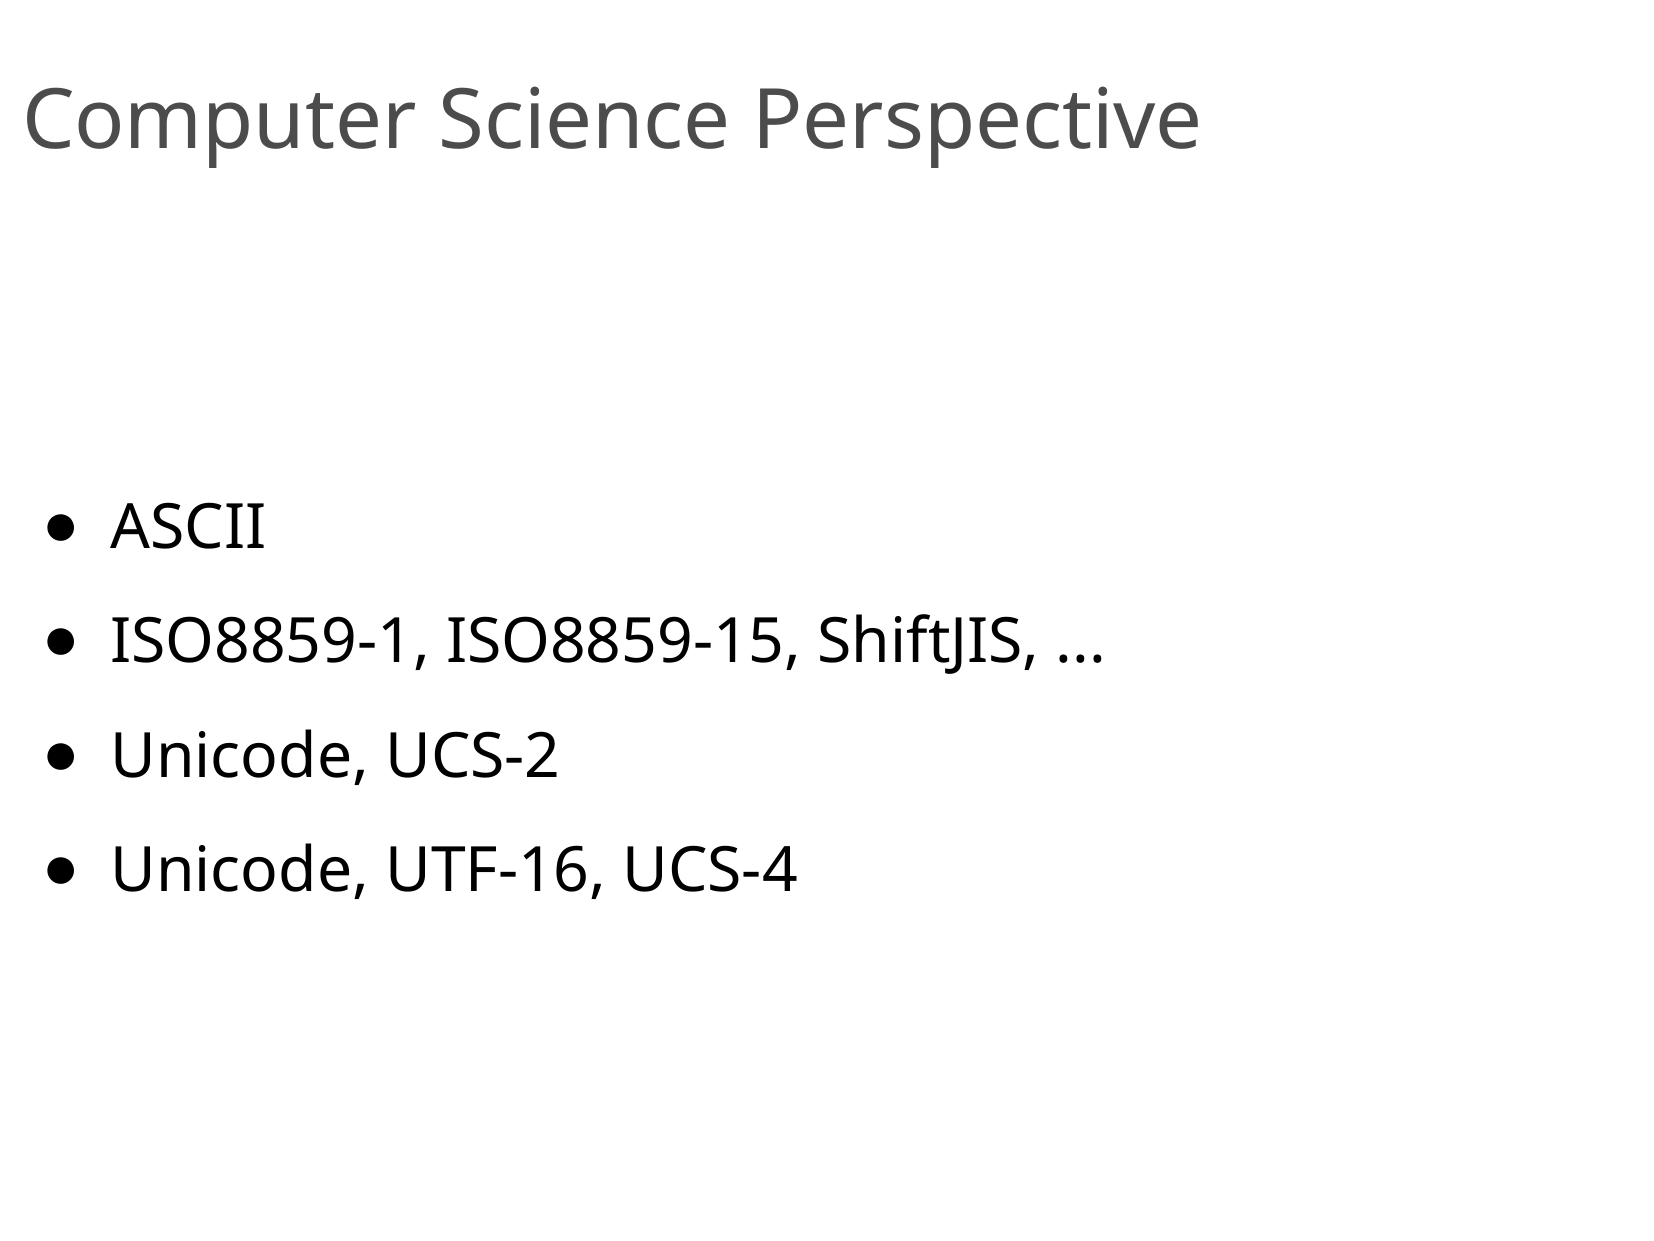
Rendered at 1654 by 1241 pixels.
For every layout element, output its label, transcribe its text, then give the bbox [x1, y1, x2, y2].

list ASCII ISO8859-1, ISO8859-15, ShiftJIS, ... Unicode, UCS-2 Unicode, UTF-16, UCS-4 [25, 233, 1654, 1158]
title Computer Science Perspective [22, 26, 1654, 205]
